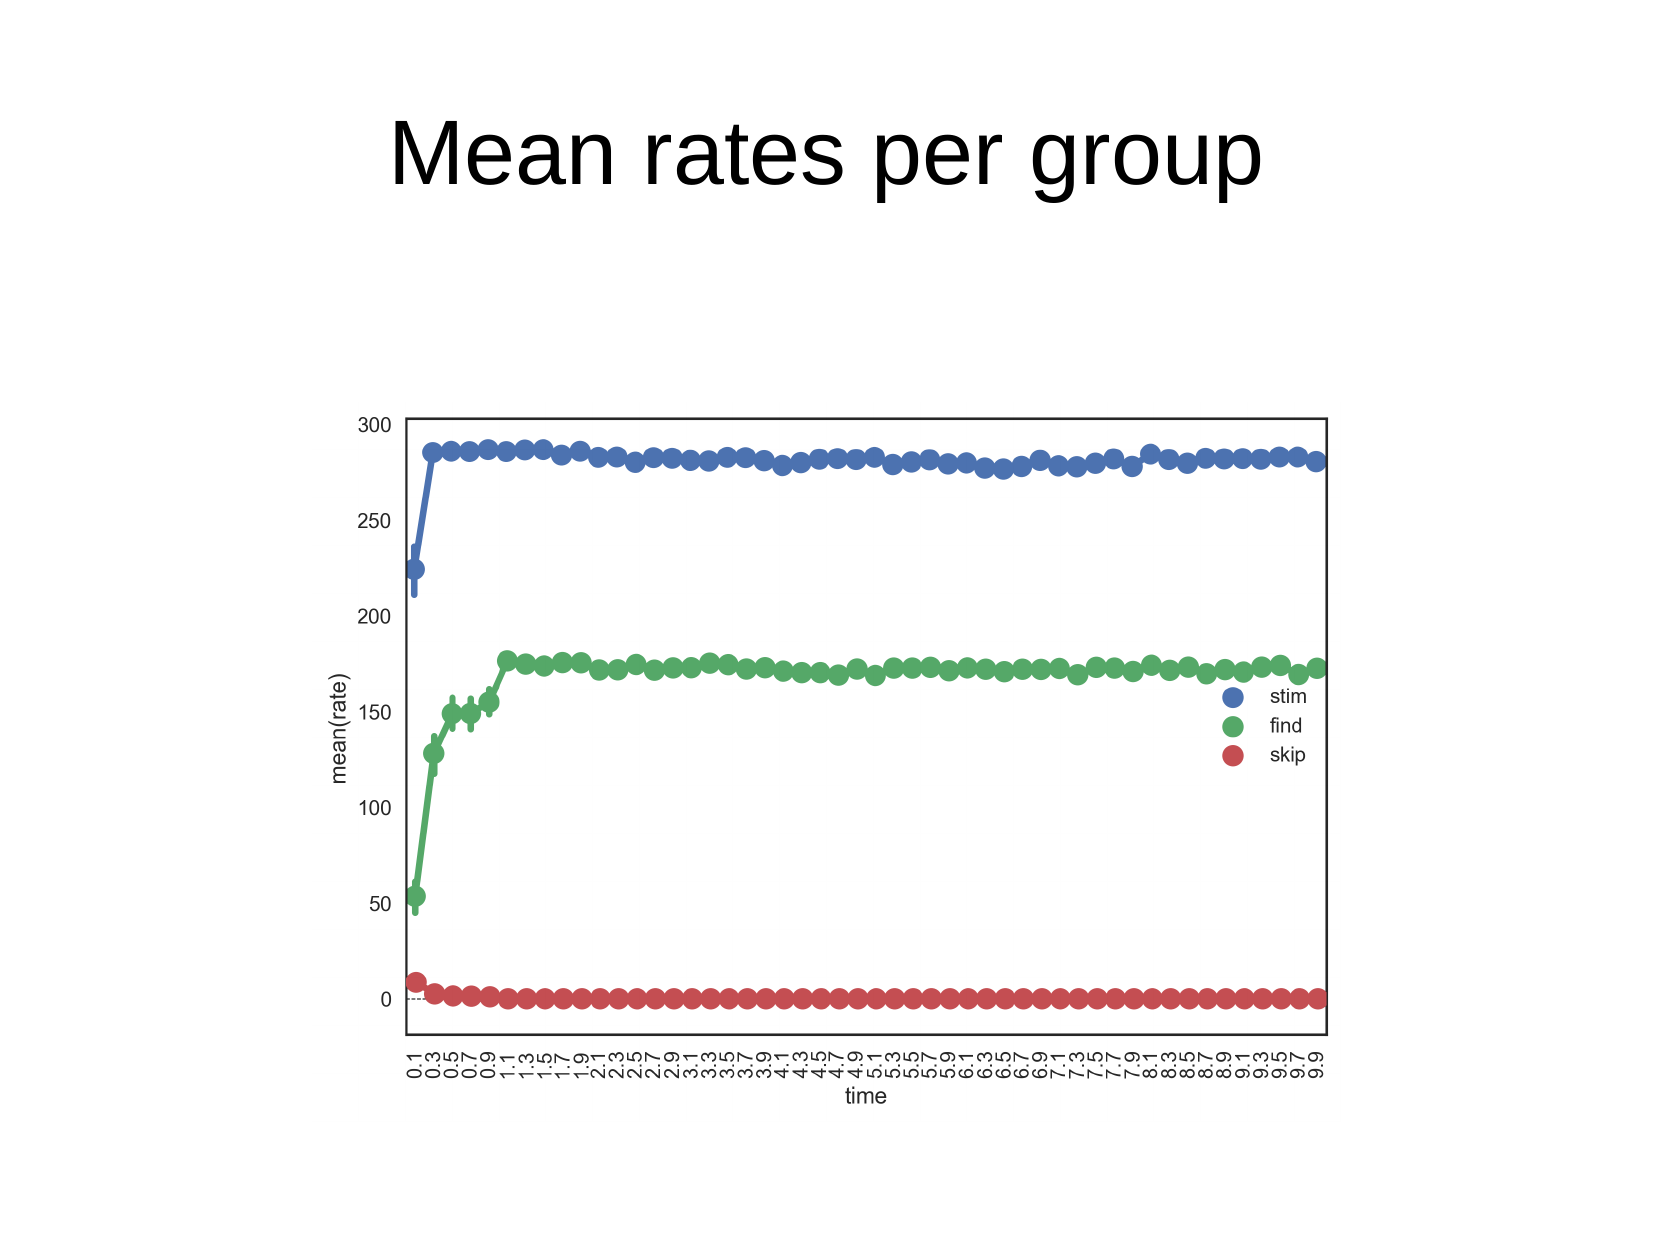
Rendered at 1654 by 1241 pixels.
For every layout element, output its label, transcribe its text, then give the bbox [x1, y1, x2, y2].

title Mean rates per group [82, 49, 1571, 257]
picture [312, 402, 1341, 1122]
